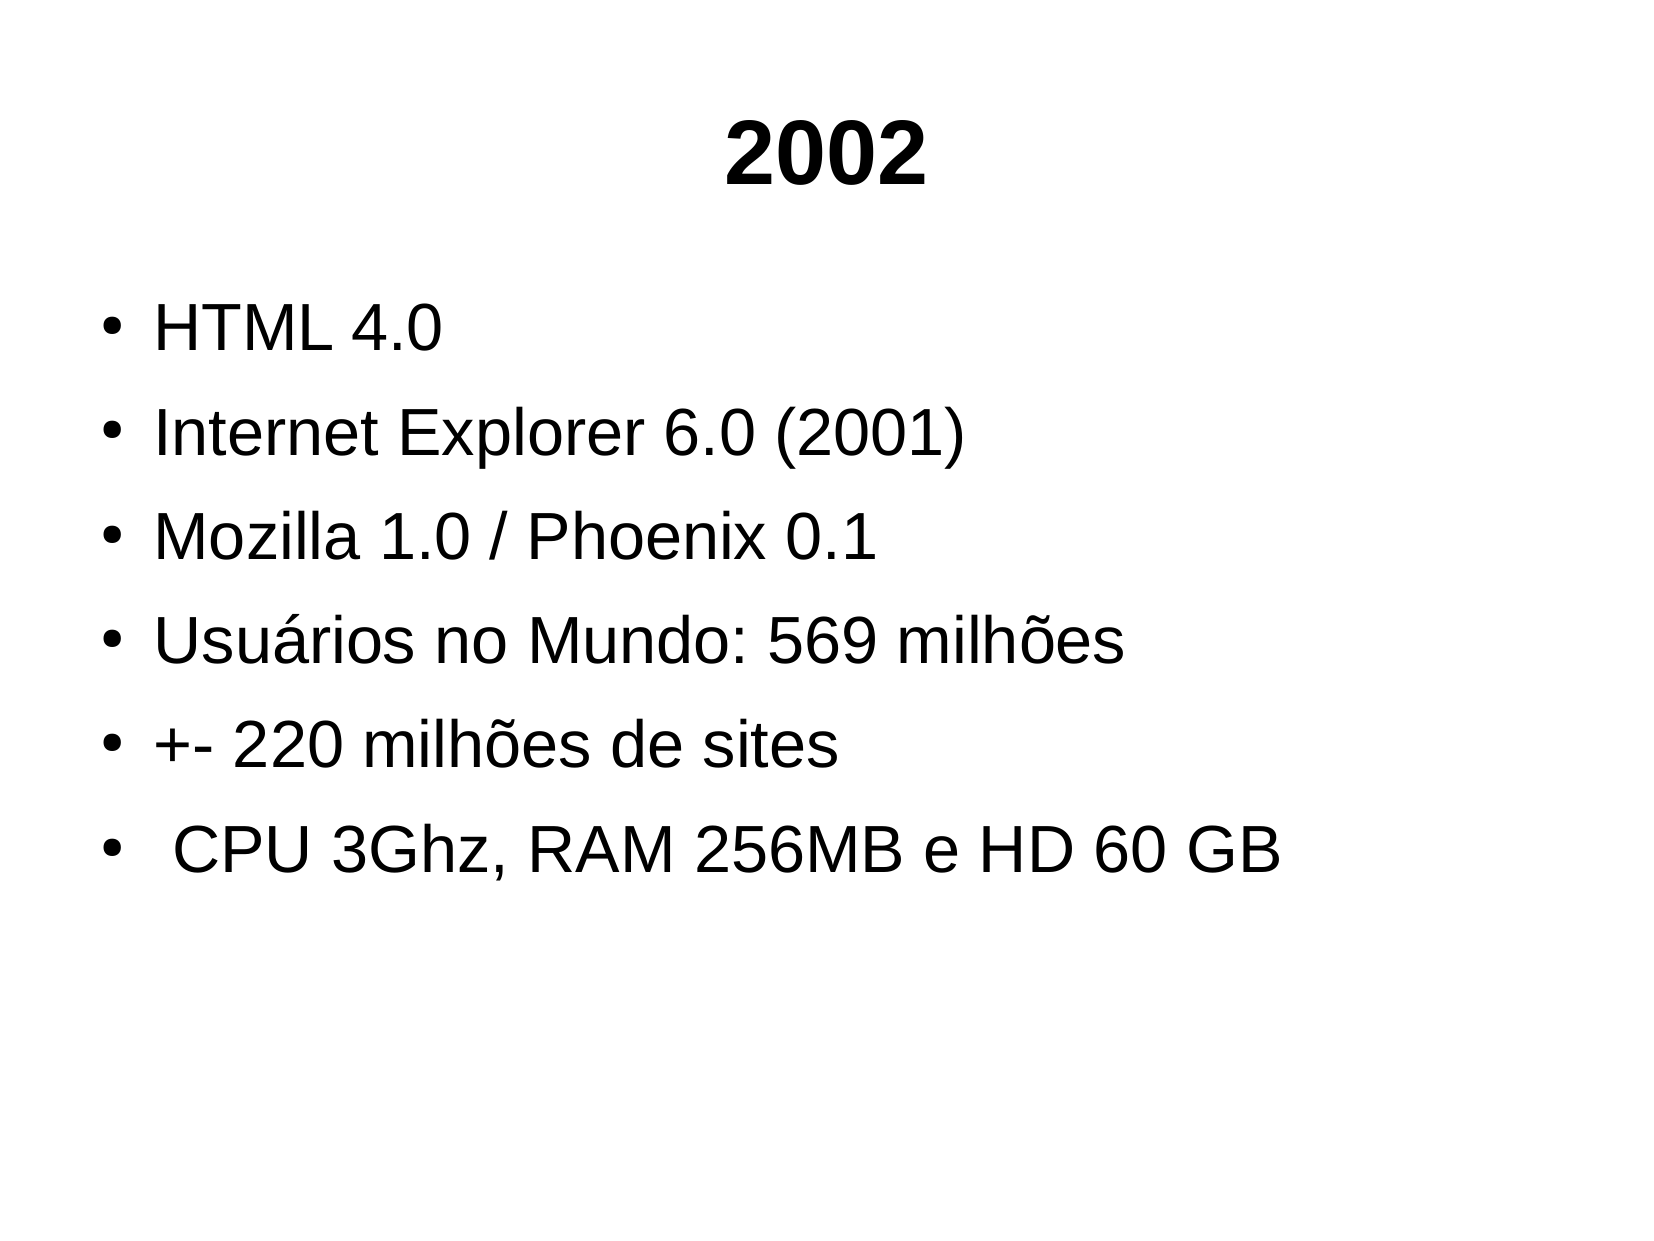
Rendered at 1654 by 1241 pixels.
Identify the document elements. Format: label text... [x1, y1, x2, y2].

title 2002 [82, 49, 1571, 257]
list HTML 4.0 Internet Explorer 6.0 (2001) Mozilla 1.0 / Phoenix 0.1 Usuários no Mundo: 569 milhões +- 220 milhões de sites CPU 3Ghz, RAM 256MB e HD 60 GB [82, 290, 1538, 934]
